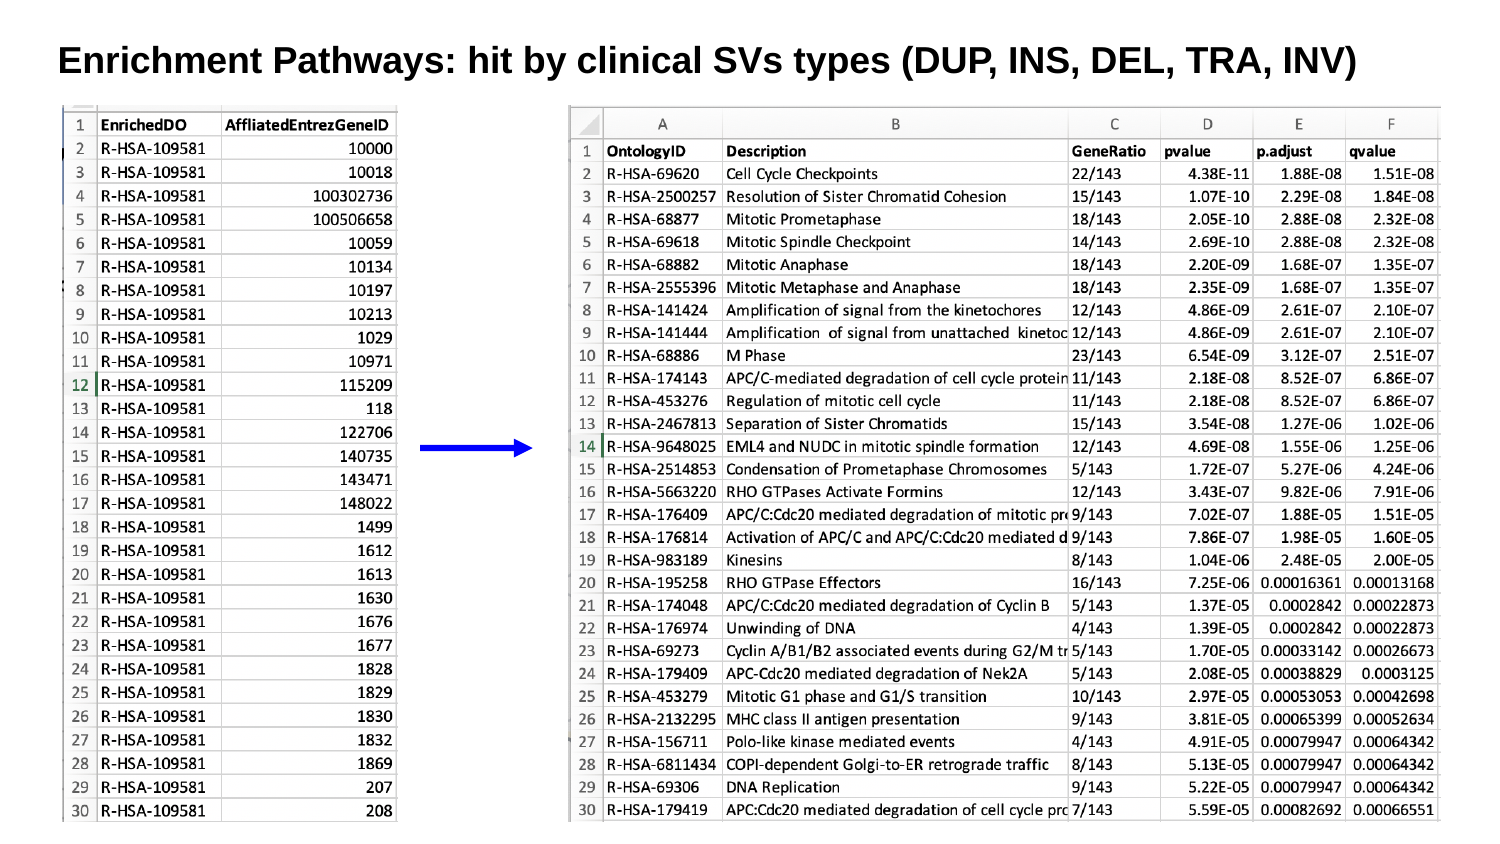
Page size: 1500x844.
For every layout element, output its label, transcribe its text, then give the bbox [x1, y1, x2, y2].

picture [62, 105, 398, 822]
title Enrichment Pathways: hit by clinical SVs types (DUP, INS, DEL, TRA, INV) [42, 21, 1441, 98]
picture [568, 105, 1441, 822]
